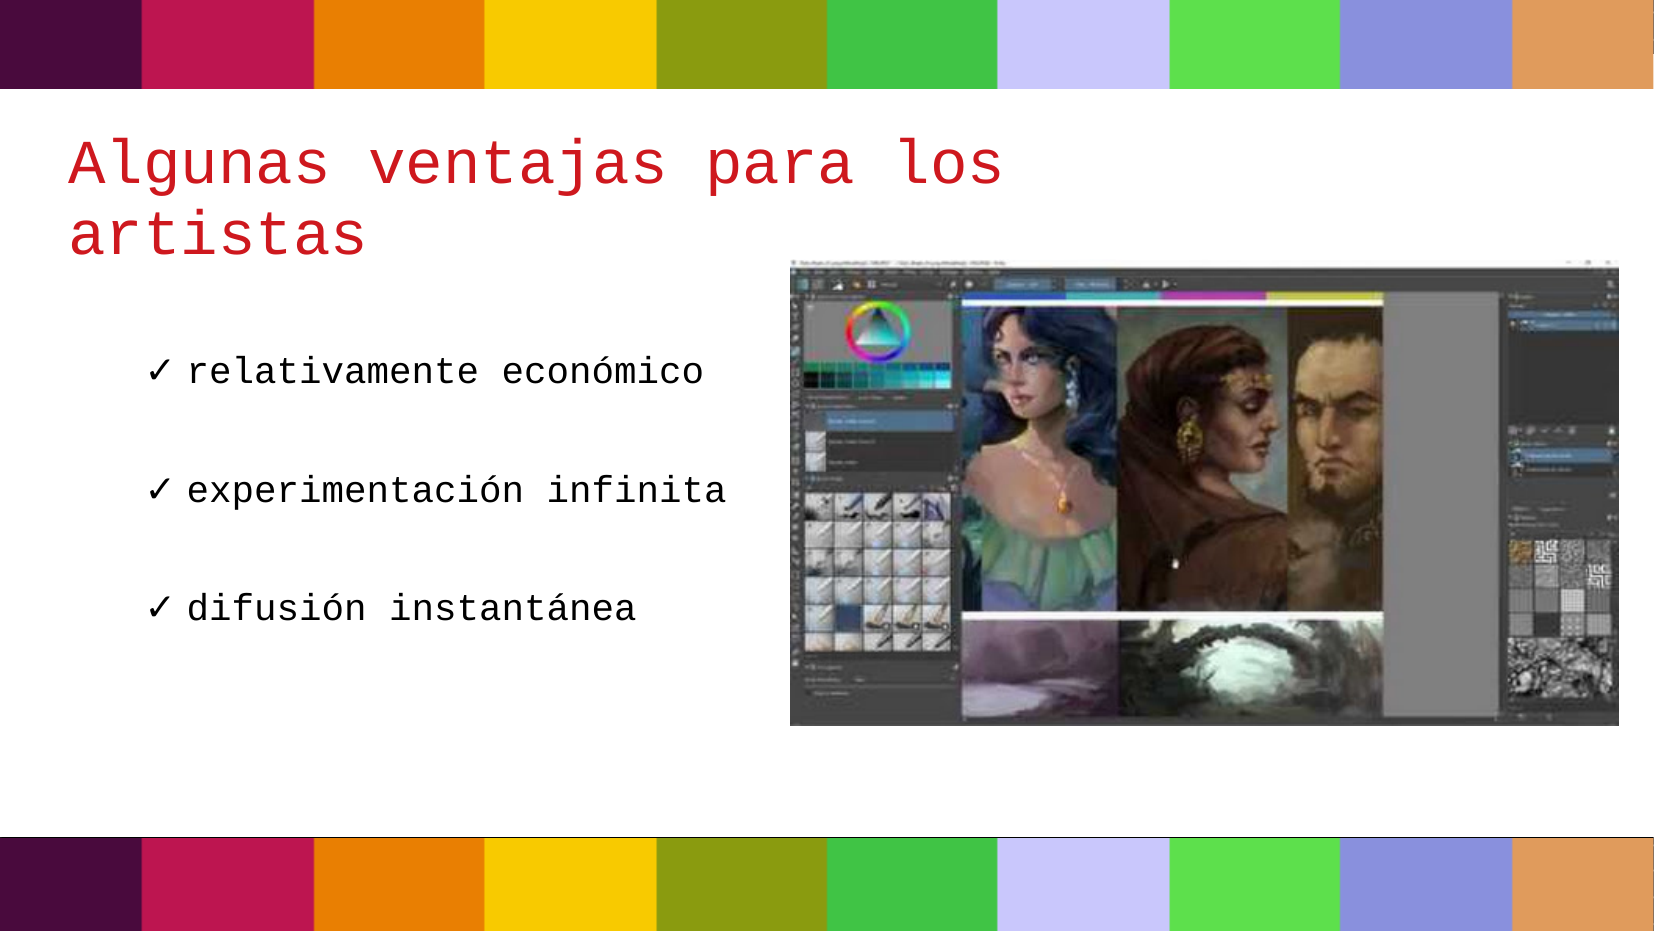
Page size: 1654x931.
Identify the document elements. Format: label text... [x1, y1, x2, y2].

text_box ✓ difusión instantánea [129, 578, 652, 639]
picture [0, 837, 1654, 931]
text_box Algunas ventajas para los artistas [53, 124, 1193, 284]
picture [0, 0, 1654, 89]
picture [790, 259, 1619, 726]
text_box ✓ relativamente económico [129, 342, 720, 403]
text_box ✓ experimentación infinita [129, 460, 742, 521]
